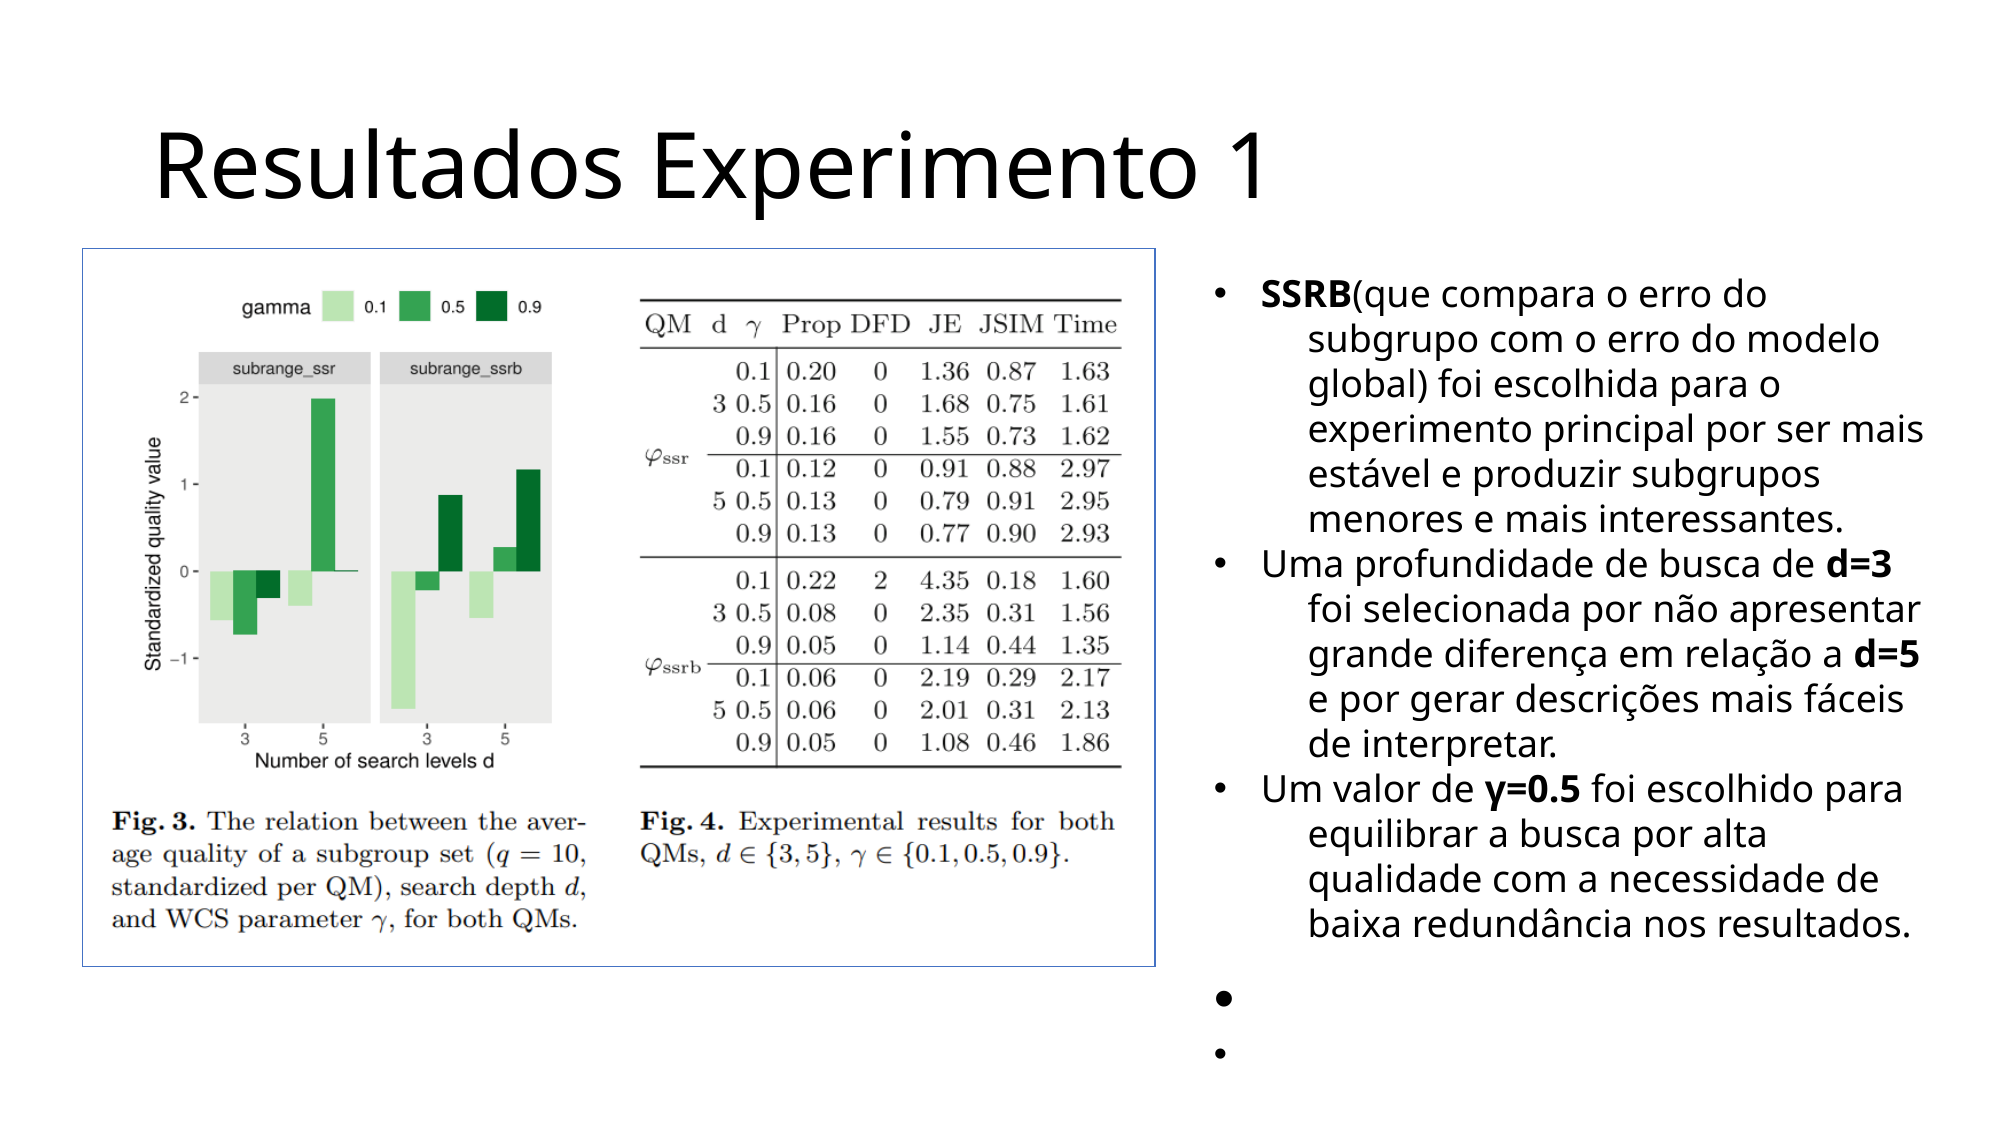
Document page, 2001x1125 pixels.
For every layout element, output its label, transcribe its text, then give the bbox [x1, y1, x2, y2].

text_box SSRB(que compara o erro do subgrupo com o erro do modelo global) foi escolhida para o experimento principal por ser mais estável e produzir subgrupos menores e mais interessantes. Uma profundidade de busca de d=3 foi selecionada por não apresentar grande diferença em relação a d=5 e por gerar descrições mais fáceis de interpretar. Um valor de γ=0.5 foi escolhido para equilibrar a busca por alta qualidade com a necessidade de baixa redundância nos resultados. [1198, 262, 1960, 999]
title Resultados Experimento 1 [137, 59, 1863, 278]
picture [83, 249, 1155, 966]
